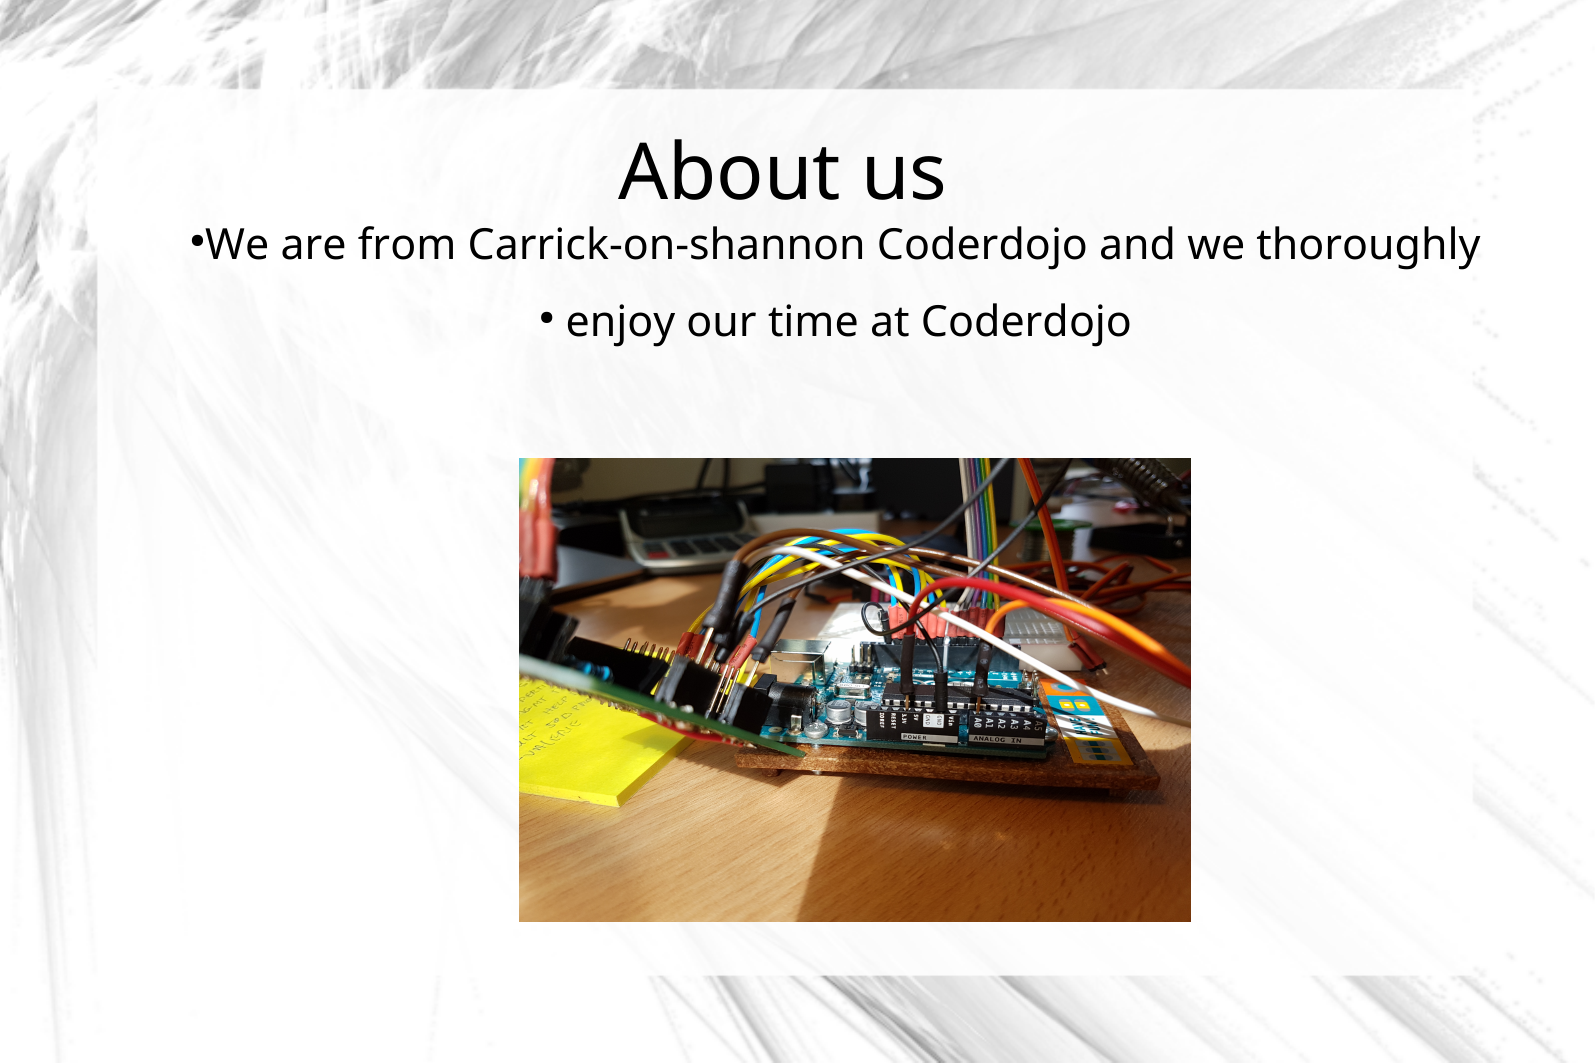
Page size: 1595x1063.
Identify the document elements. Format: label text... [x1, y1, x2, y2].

list We are from Carrick-on-shannon Coderdojo and we thoroughly enjoy our time at Coderdojo [165, 216, 1507, 886]
title About us [113, 96, 1453, 241]
picture [519, 458, 1191, 922]
